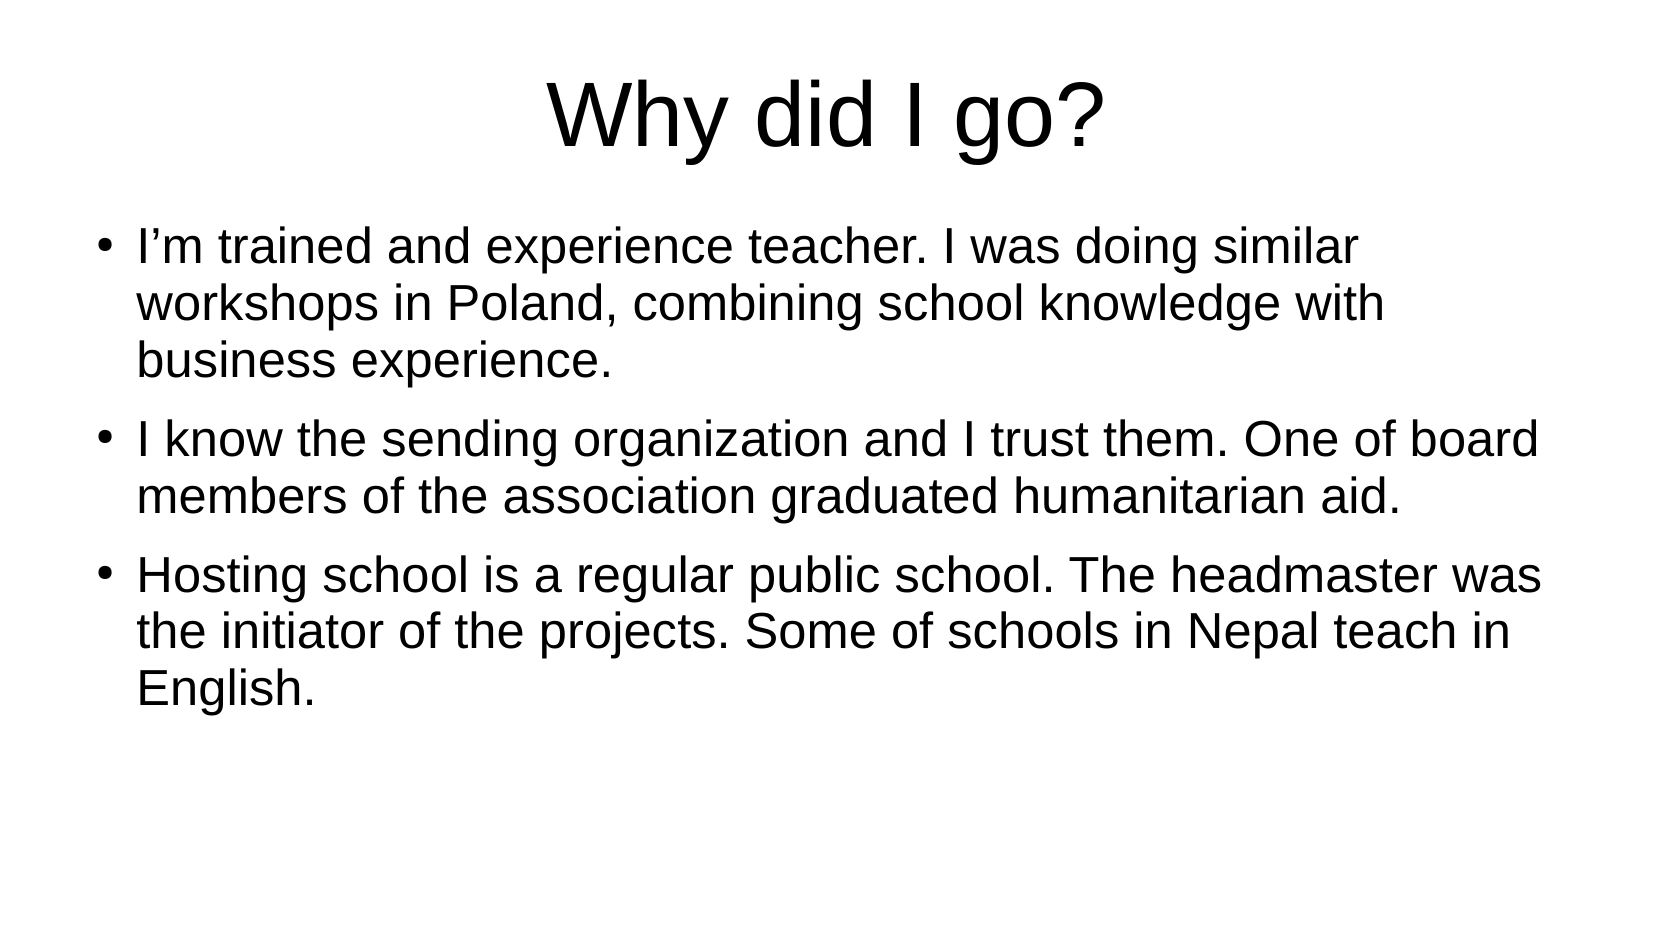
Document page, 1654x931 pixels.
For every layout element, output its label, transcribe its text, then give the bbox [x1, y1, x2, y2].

list I’m trained and experience teacher. I was doing similar workshops in Poland, combining school knowledge with business experience. I know the sending organization and I trust them. One of board members of the association graduated humanitarian aid. Hosting school is a regular public school. The headmaster was the initiator of the projects. Some of schools in Nepal teach in English. [82, 217, 1571, 758]
title Why did I go? [82, 37, 1571, 193]
